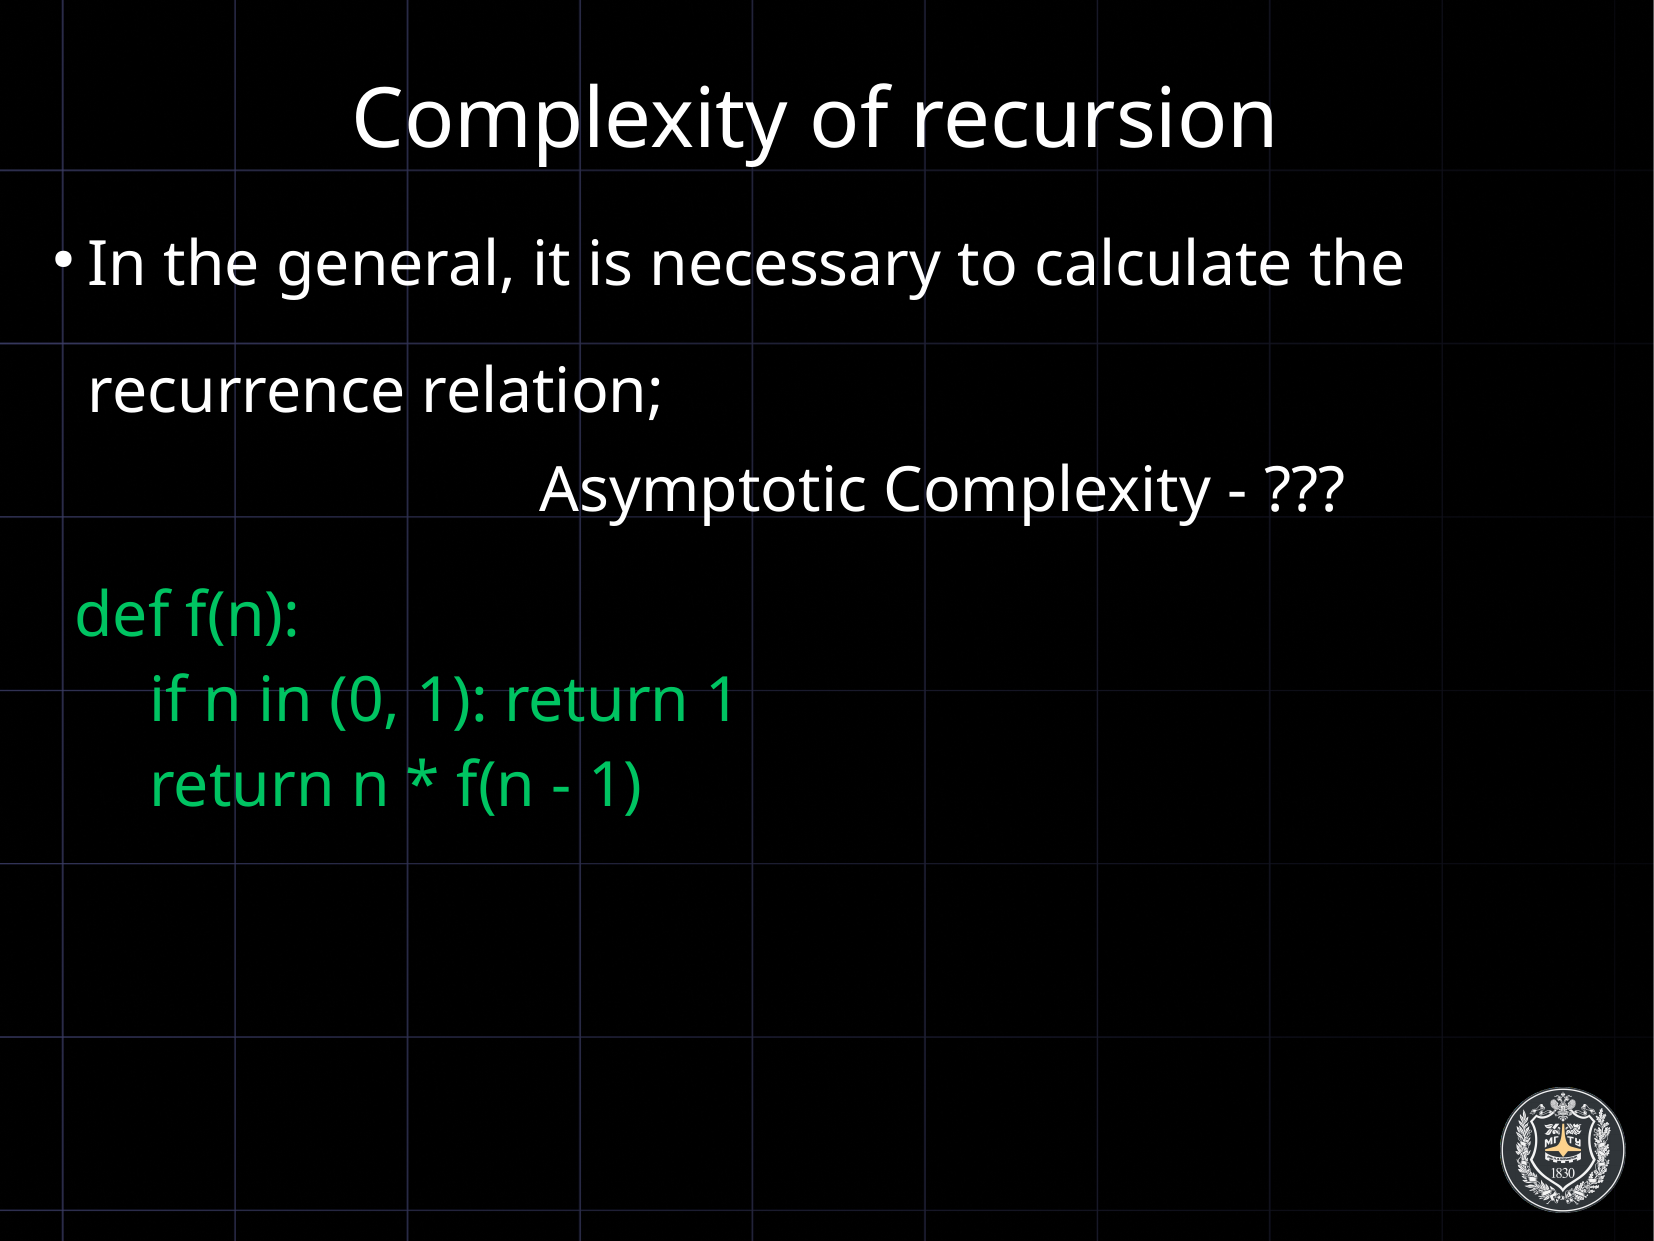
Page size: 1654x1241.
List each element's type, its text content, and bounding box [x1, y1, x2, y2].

text_box Asymptotic Complexity - ??? [525, 437, 1576, 526]
text_box In the general, it is necessary to calculate the recurrence relation; [37, 168, 1576, 751]
text_box def f(n): if n in (0, 1): return 1 return n * f(n - 1) [59, 562, 1126, 796]
picture [0, 0, 1654, 1241]
title Complexity of recursion [82, 37, 1571, 168]
